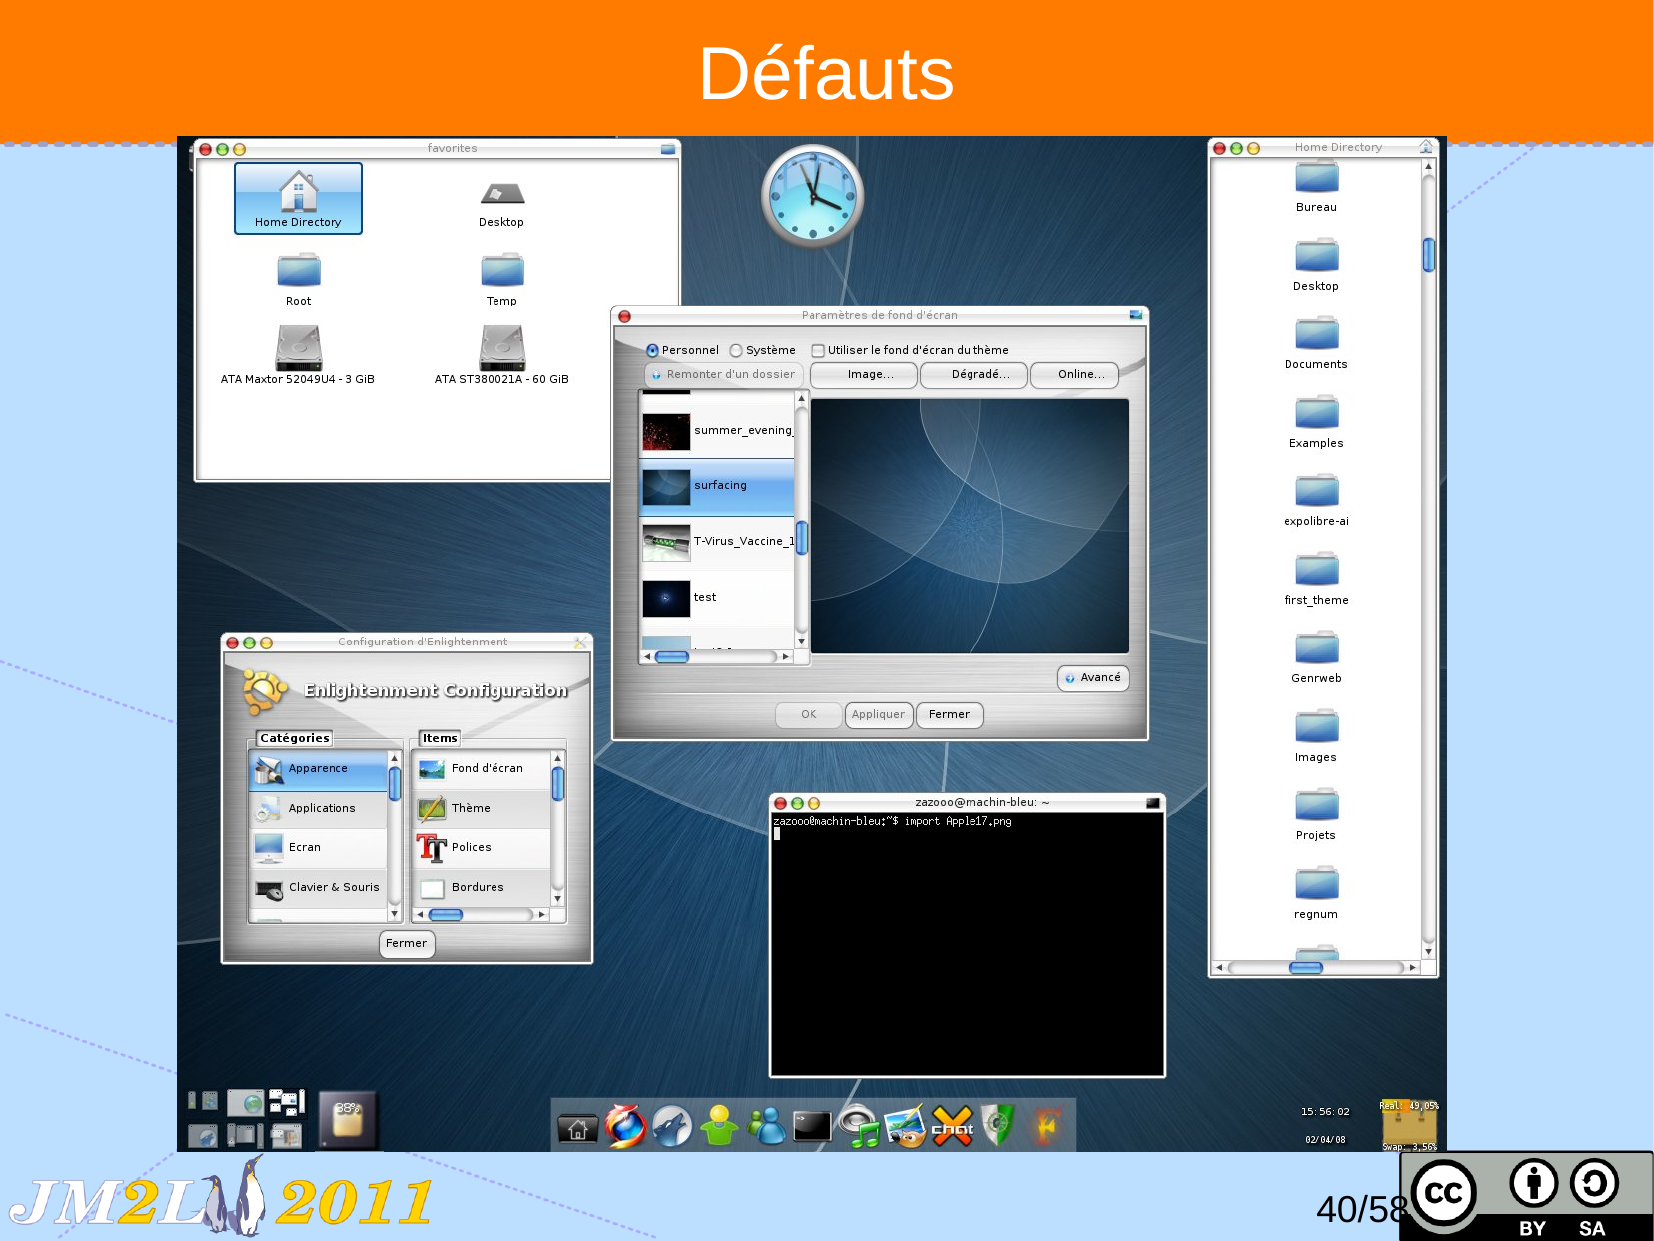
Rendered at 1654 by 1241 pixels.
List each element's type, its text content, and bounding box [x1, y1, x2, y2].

picture [0, 0, 1654, 1241]
title Défauts [29, 7, 1625, 141]
